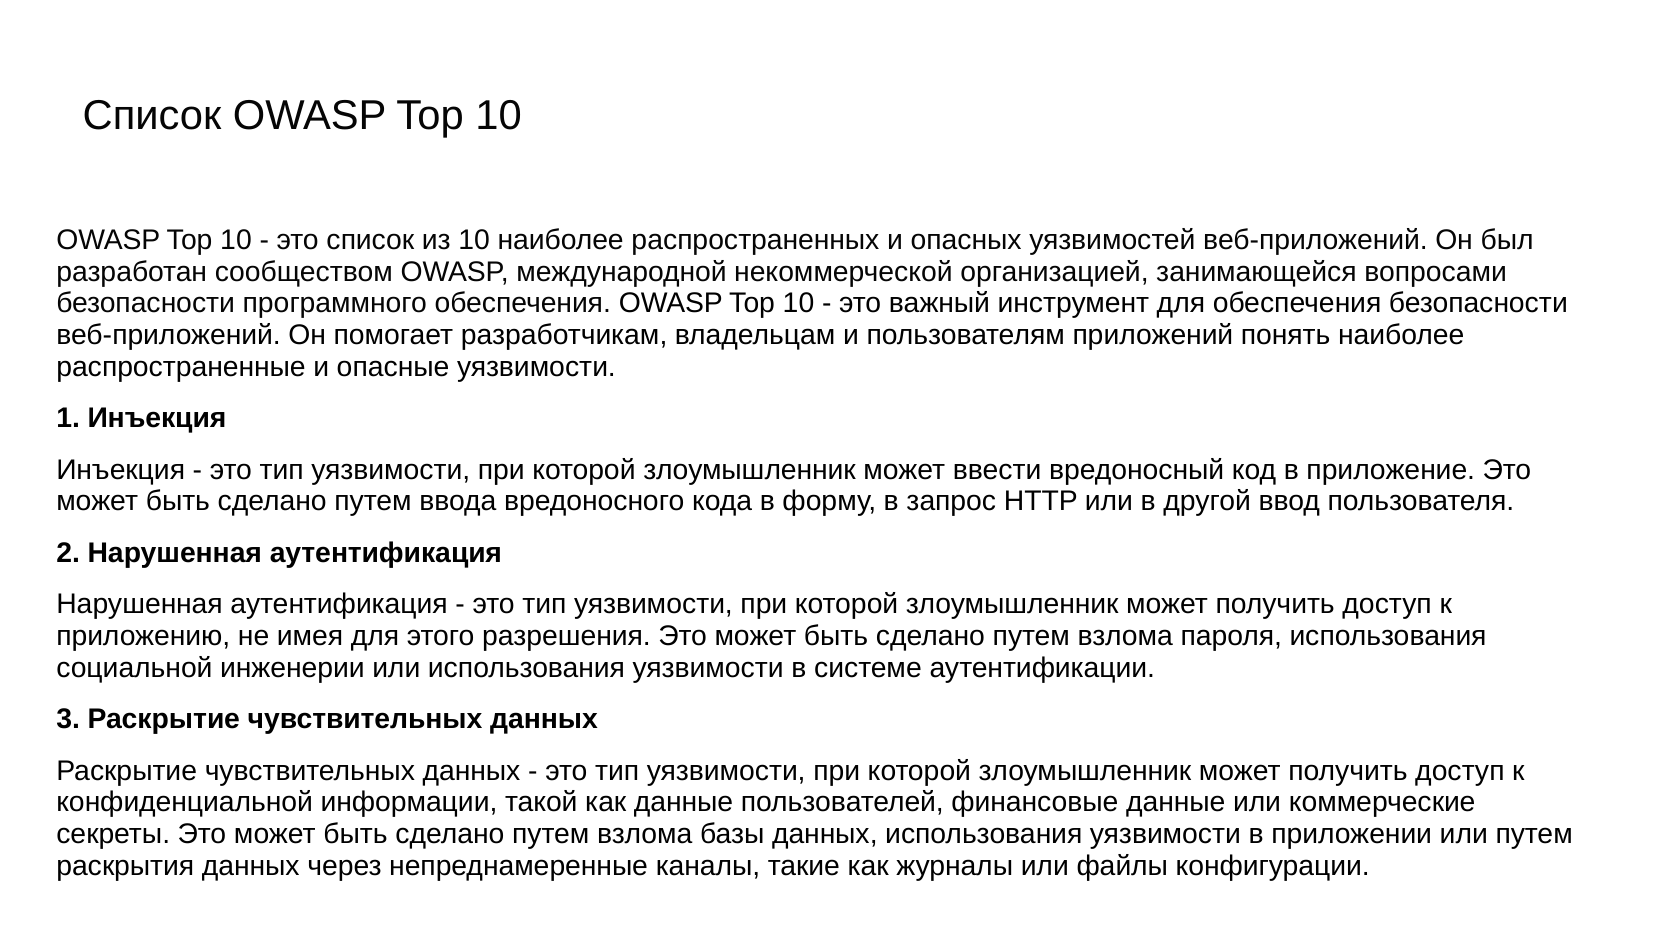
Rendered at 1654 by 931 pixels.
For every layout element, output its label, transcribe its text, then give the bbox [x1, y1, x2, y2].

list OWASP Top 10 - это список из 10 наиболее распространенных и опасных уязвимостей веб-приложений. Он был разработан сообществом OWASP, международной некоммерческой организацией, занимающейся вопросами безопасности программного обеспечения. OWASP Top 10 - это важный инструмент для обеспечения безопасности веб-приложений. Он помогает разработчикам, владельцам и пользователям приложений понять наиболее распространенные и опасные уязвимости. 1. Инъекция Инъекция - это тип уязвимости, при которой злоумышленник может ввести вредоносный код в приложение. Это может быть сделано путем ввода вредоносного кода в форму, в запрос HTTP или в другой ввод пользователя. 2. Нарушенная аутентификация Нарушенная аутентификация - это тип уязвимости, при которой злоумышленник может получить доступ к приложению, не имея для этого разрешения. Это может быть сделано путем взлома пароля, использования социальной инженерии или использования уязвимости в системе аутентификации. 3. Раскрытие чувствительных данных Раскрытие чувствительных данных - это тип уязвимости, при которой злоумышленник может получить доступ к конфиденциальной информации, такой как данные пользователей, финансовые данные или коммерческие секреты. Это может быть сделано путем взлома базы данных, использования уязвимости в приложении или путем раскрытия данных через непреднамеренные каналы, такие как журналы или файлы конфигурации. [56, 224, 1595, 886]
title Список OWASP Top 10 [82, 37, 1571, 193]
